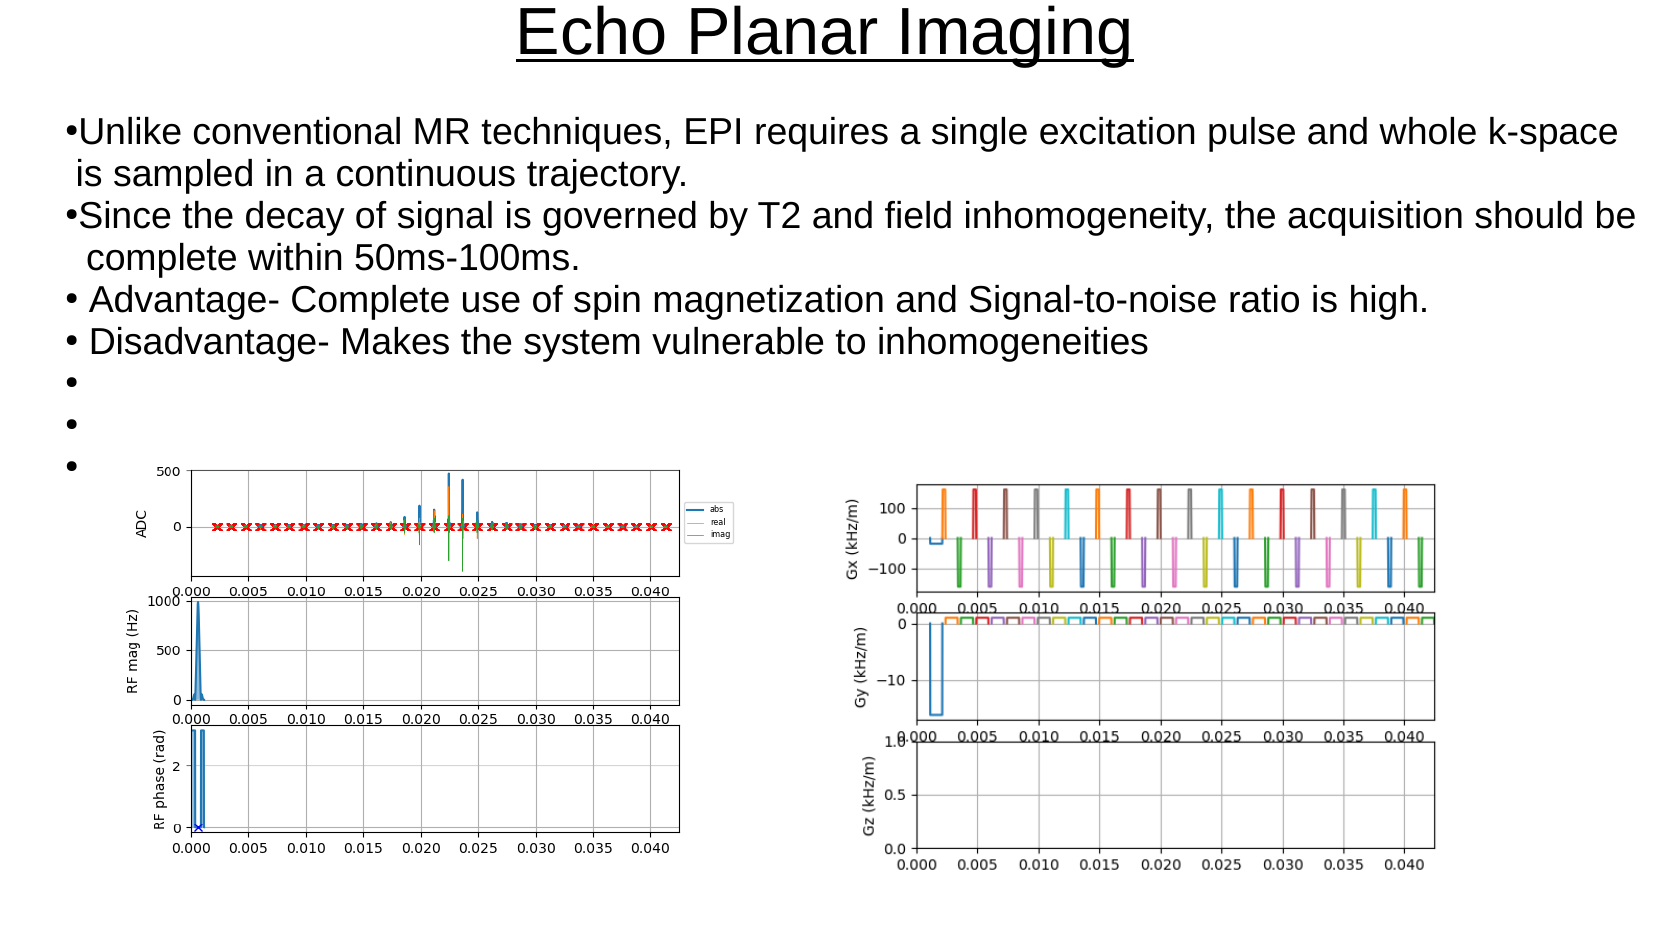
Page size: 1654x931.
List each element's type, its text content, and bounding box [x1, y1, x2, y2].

text_box Unlike conventional MR techniques, EPI requires a single excitation pulse and whole k-space is sampled in a continuous trajectory. Since the decay of signal is governed by T2 and field inhomogeneity, the acquisition should be complete within 50ms-100ms. Advantage- Complete use of spin magnetization and Signal-to-noise ratio is high. Disadvantage- Makes the system vulnerable to inhomogeneities [50, 103, 1654, 511]
text_box Echo Planar Imaging [375, 0, 1276, 103]
picture [112, 450, 741, 884]
picture [825, 438, 1501, 901]
